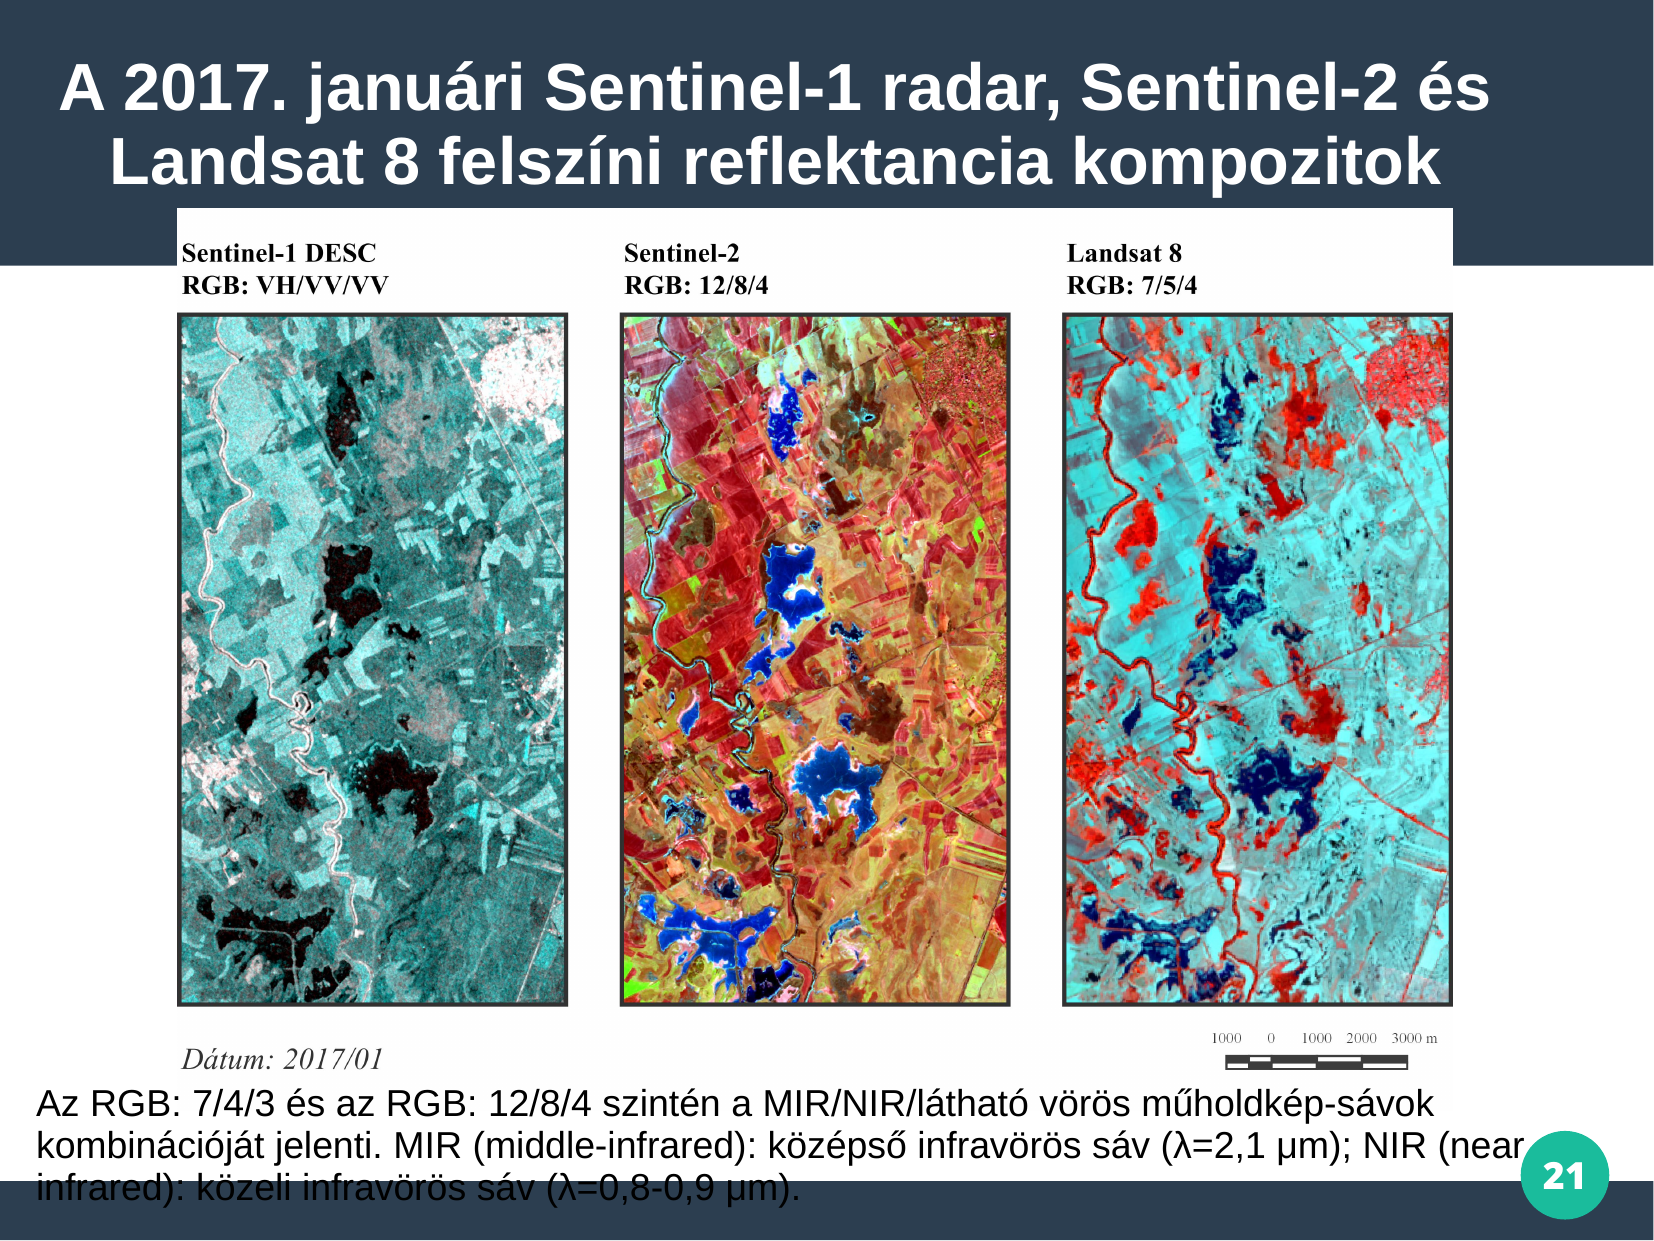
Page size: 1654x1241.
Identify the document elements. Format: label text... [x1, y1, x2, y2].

text_box Az RGB: 7/4/3 és az RGB: 12/8/4 szintén a MIR/NIR/látható vörös műholdkép-sávok kombinációját jelenti. MIR (middle-infrared): középső infravörös sáv (λ=2,1 μm); NIR (near infrared): közeli infravörös sáv (λ=0,8-0,9 μm). [21, 1074, 1630, 1231]
picture [177, 208, 1453, 1074]
title A 2017. januári Sentinel-1 radar, Sentinel-2 és Landsat 8 felszíni reflektancia kompozitok összevetése [59, 49, 1595, 207]
